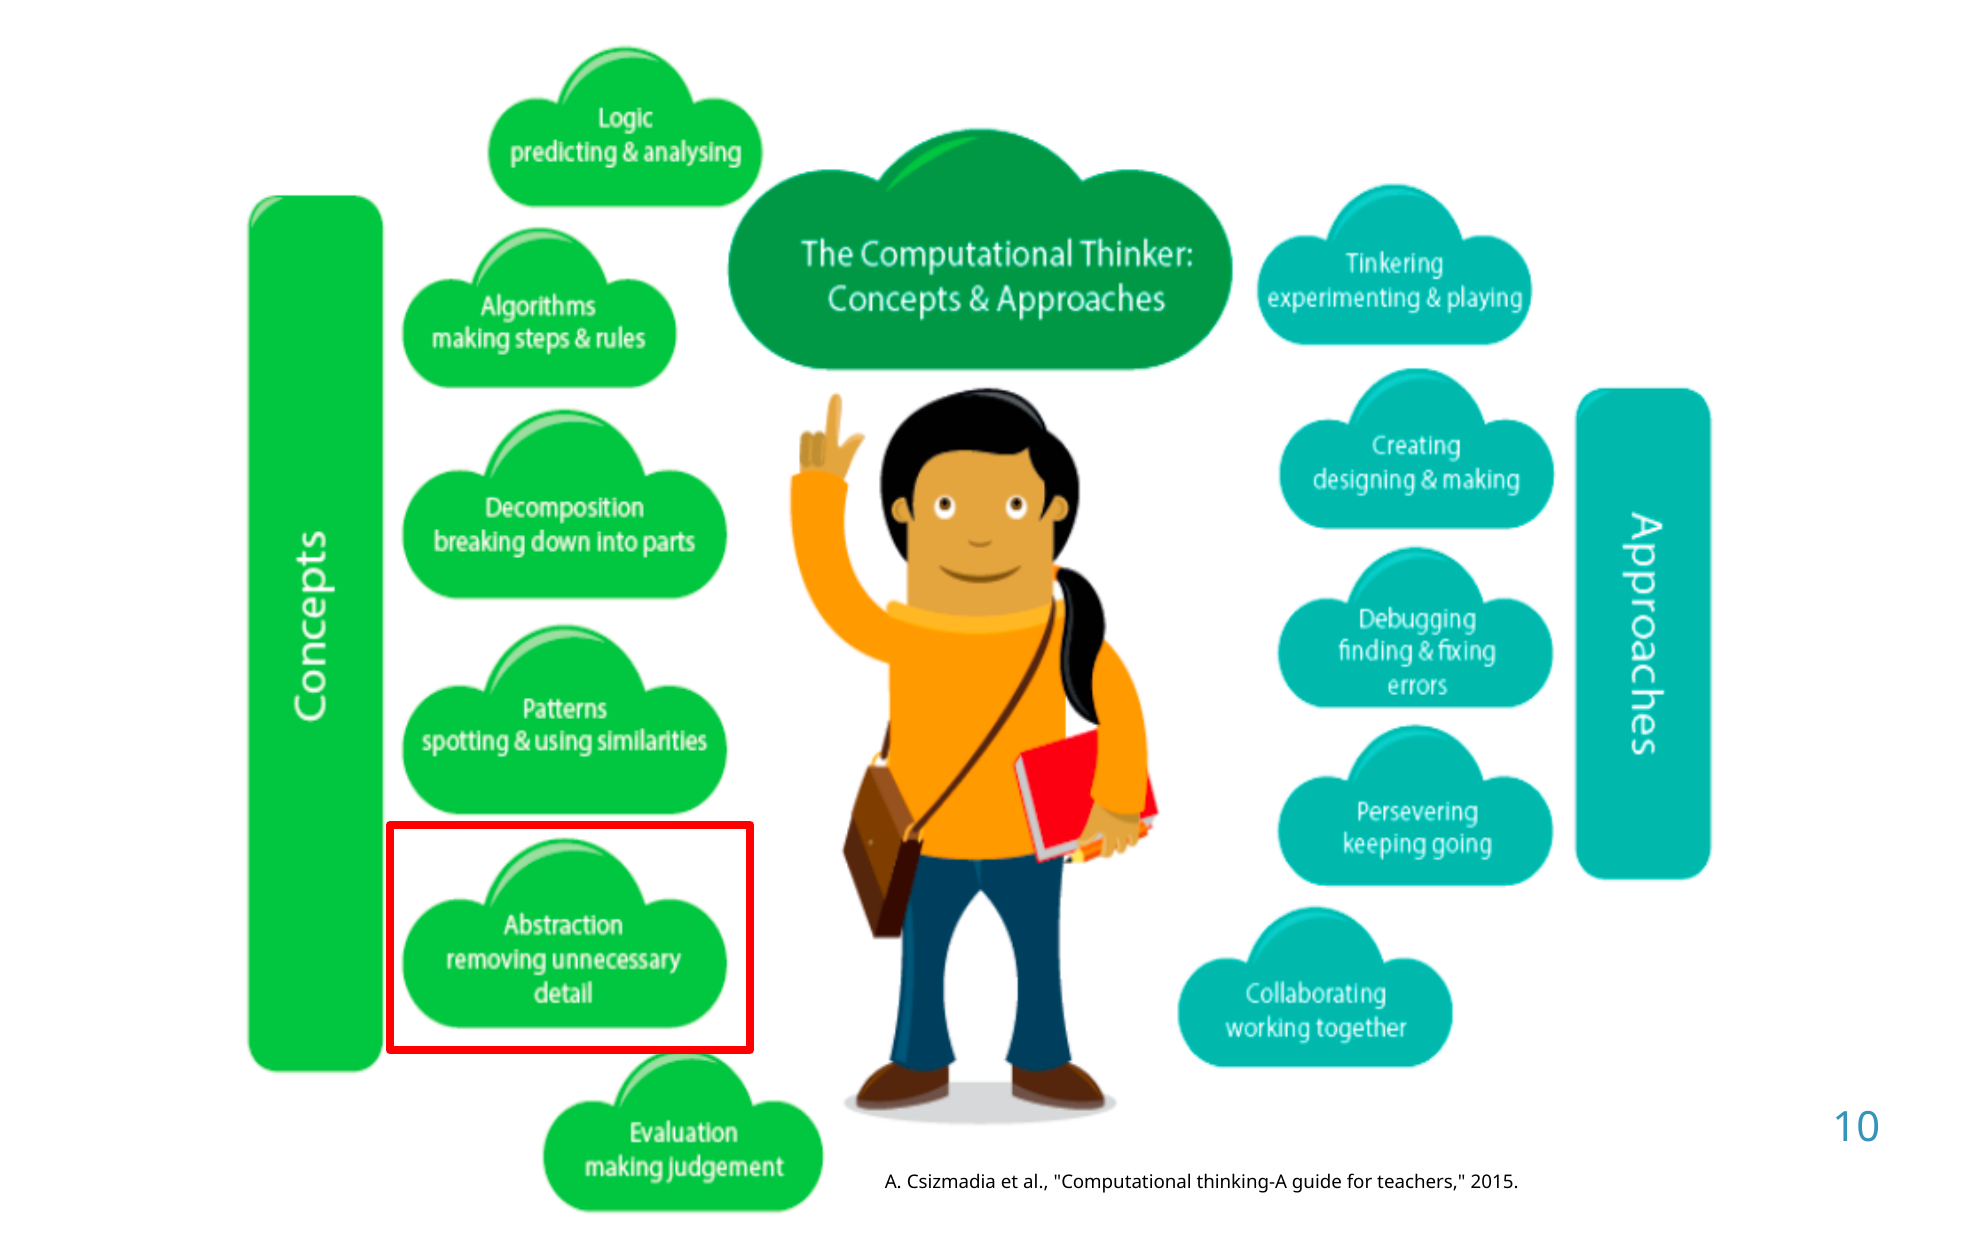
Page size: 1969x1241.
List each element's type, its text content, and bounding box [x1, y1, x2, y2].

text_box <number> [1862, 1114, 1874, 1133]
picture [225, 0, 1744, 1241]
text_box <number> [1744, 1069, 1896, 1133]
text_box A. Csizmadia et al., "Computational thinking-A guide for teachers," 2015. [869, 1133, 1969, 1200]
